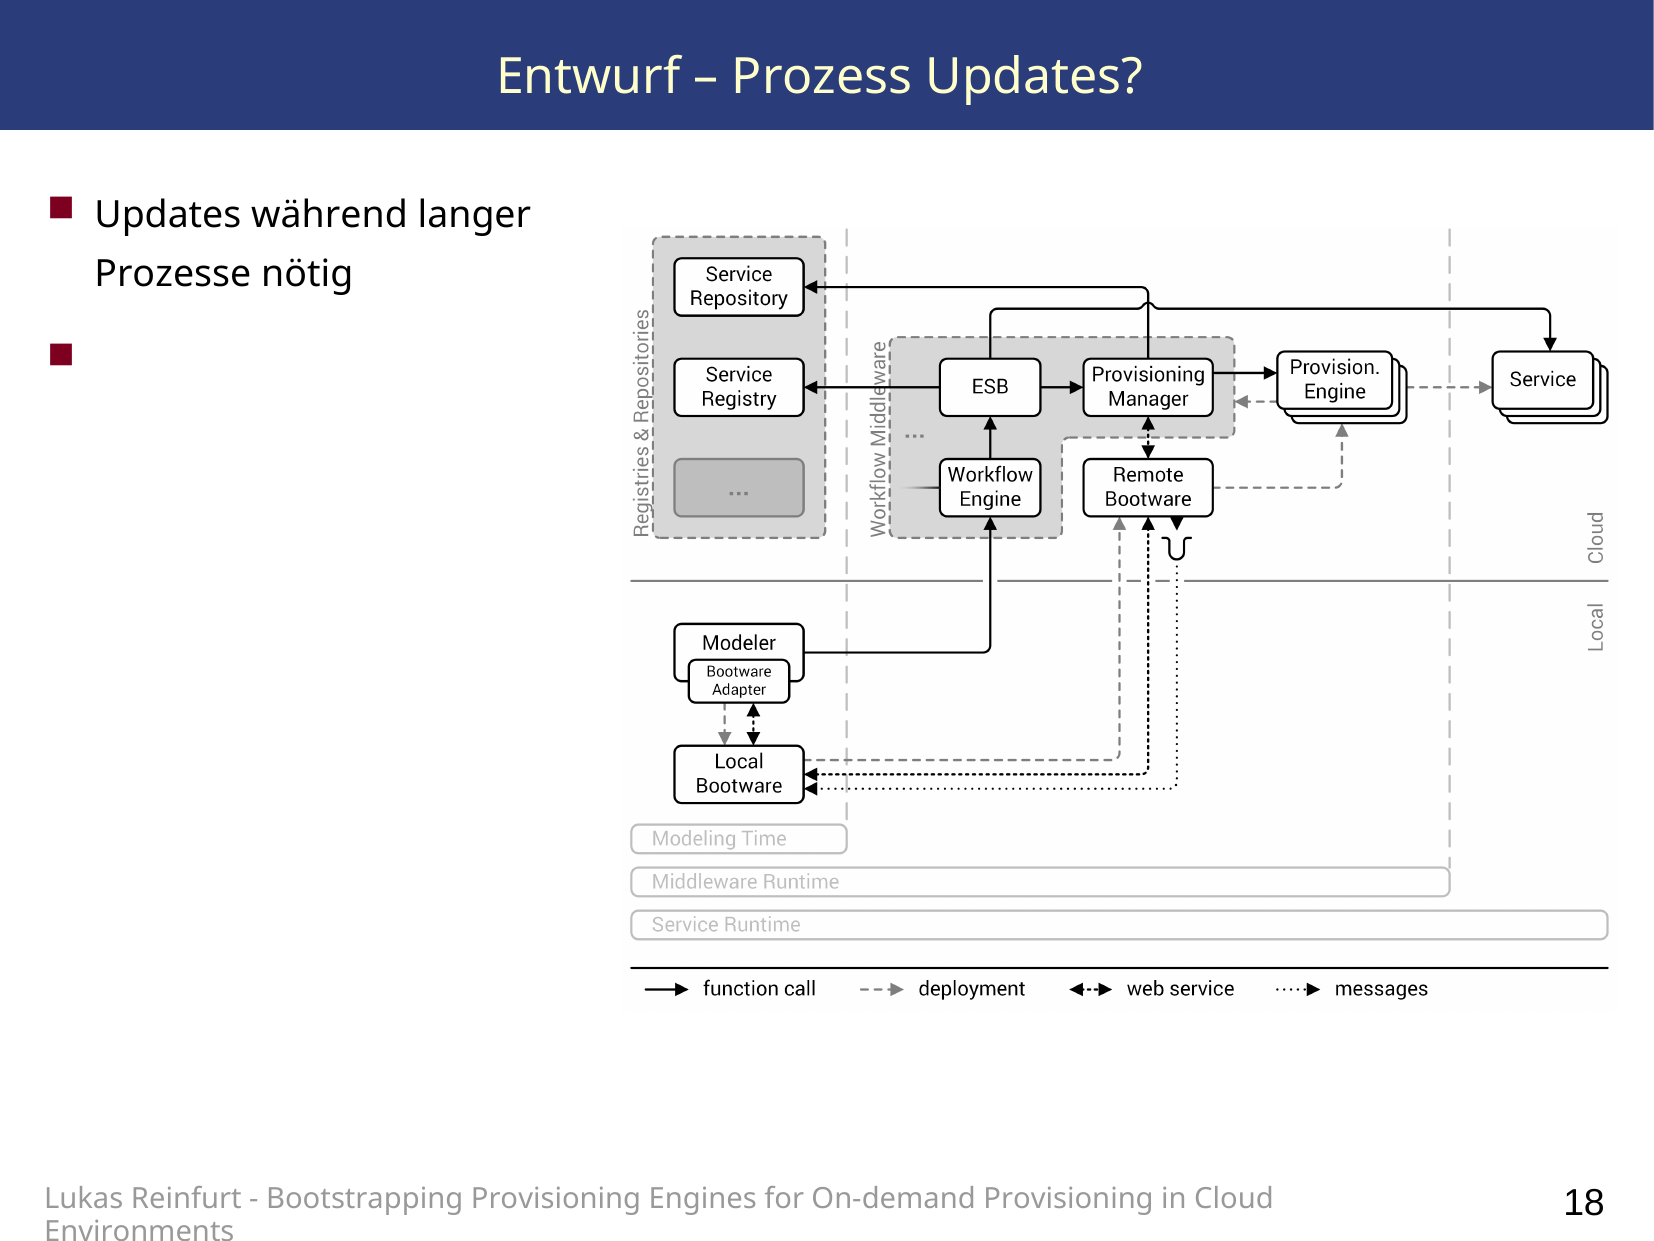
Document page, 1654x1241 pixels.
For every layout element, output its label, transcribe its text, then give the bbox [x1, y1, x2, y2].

title Entwurf – Prozess Updates? [47, 23, 1607, 119]
list Updates während langer Prozesse nötig [47, 177, 603, 1146]
picture [621, 228, 1619, 1012]
